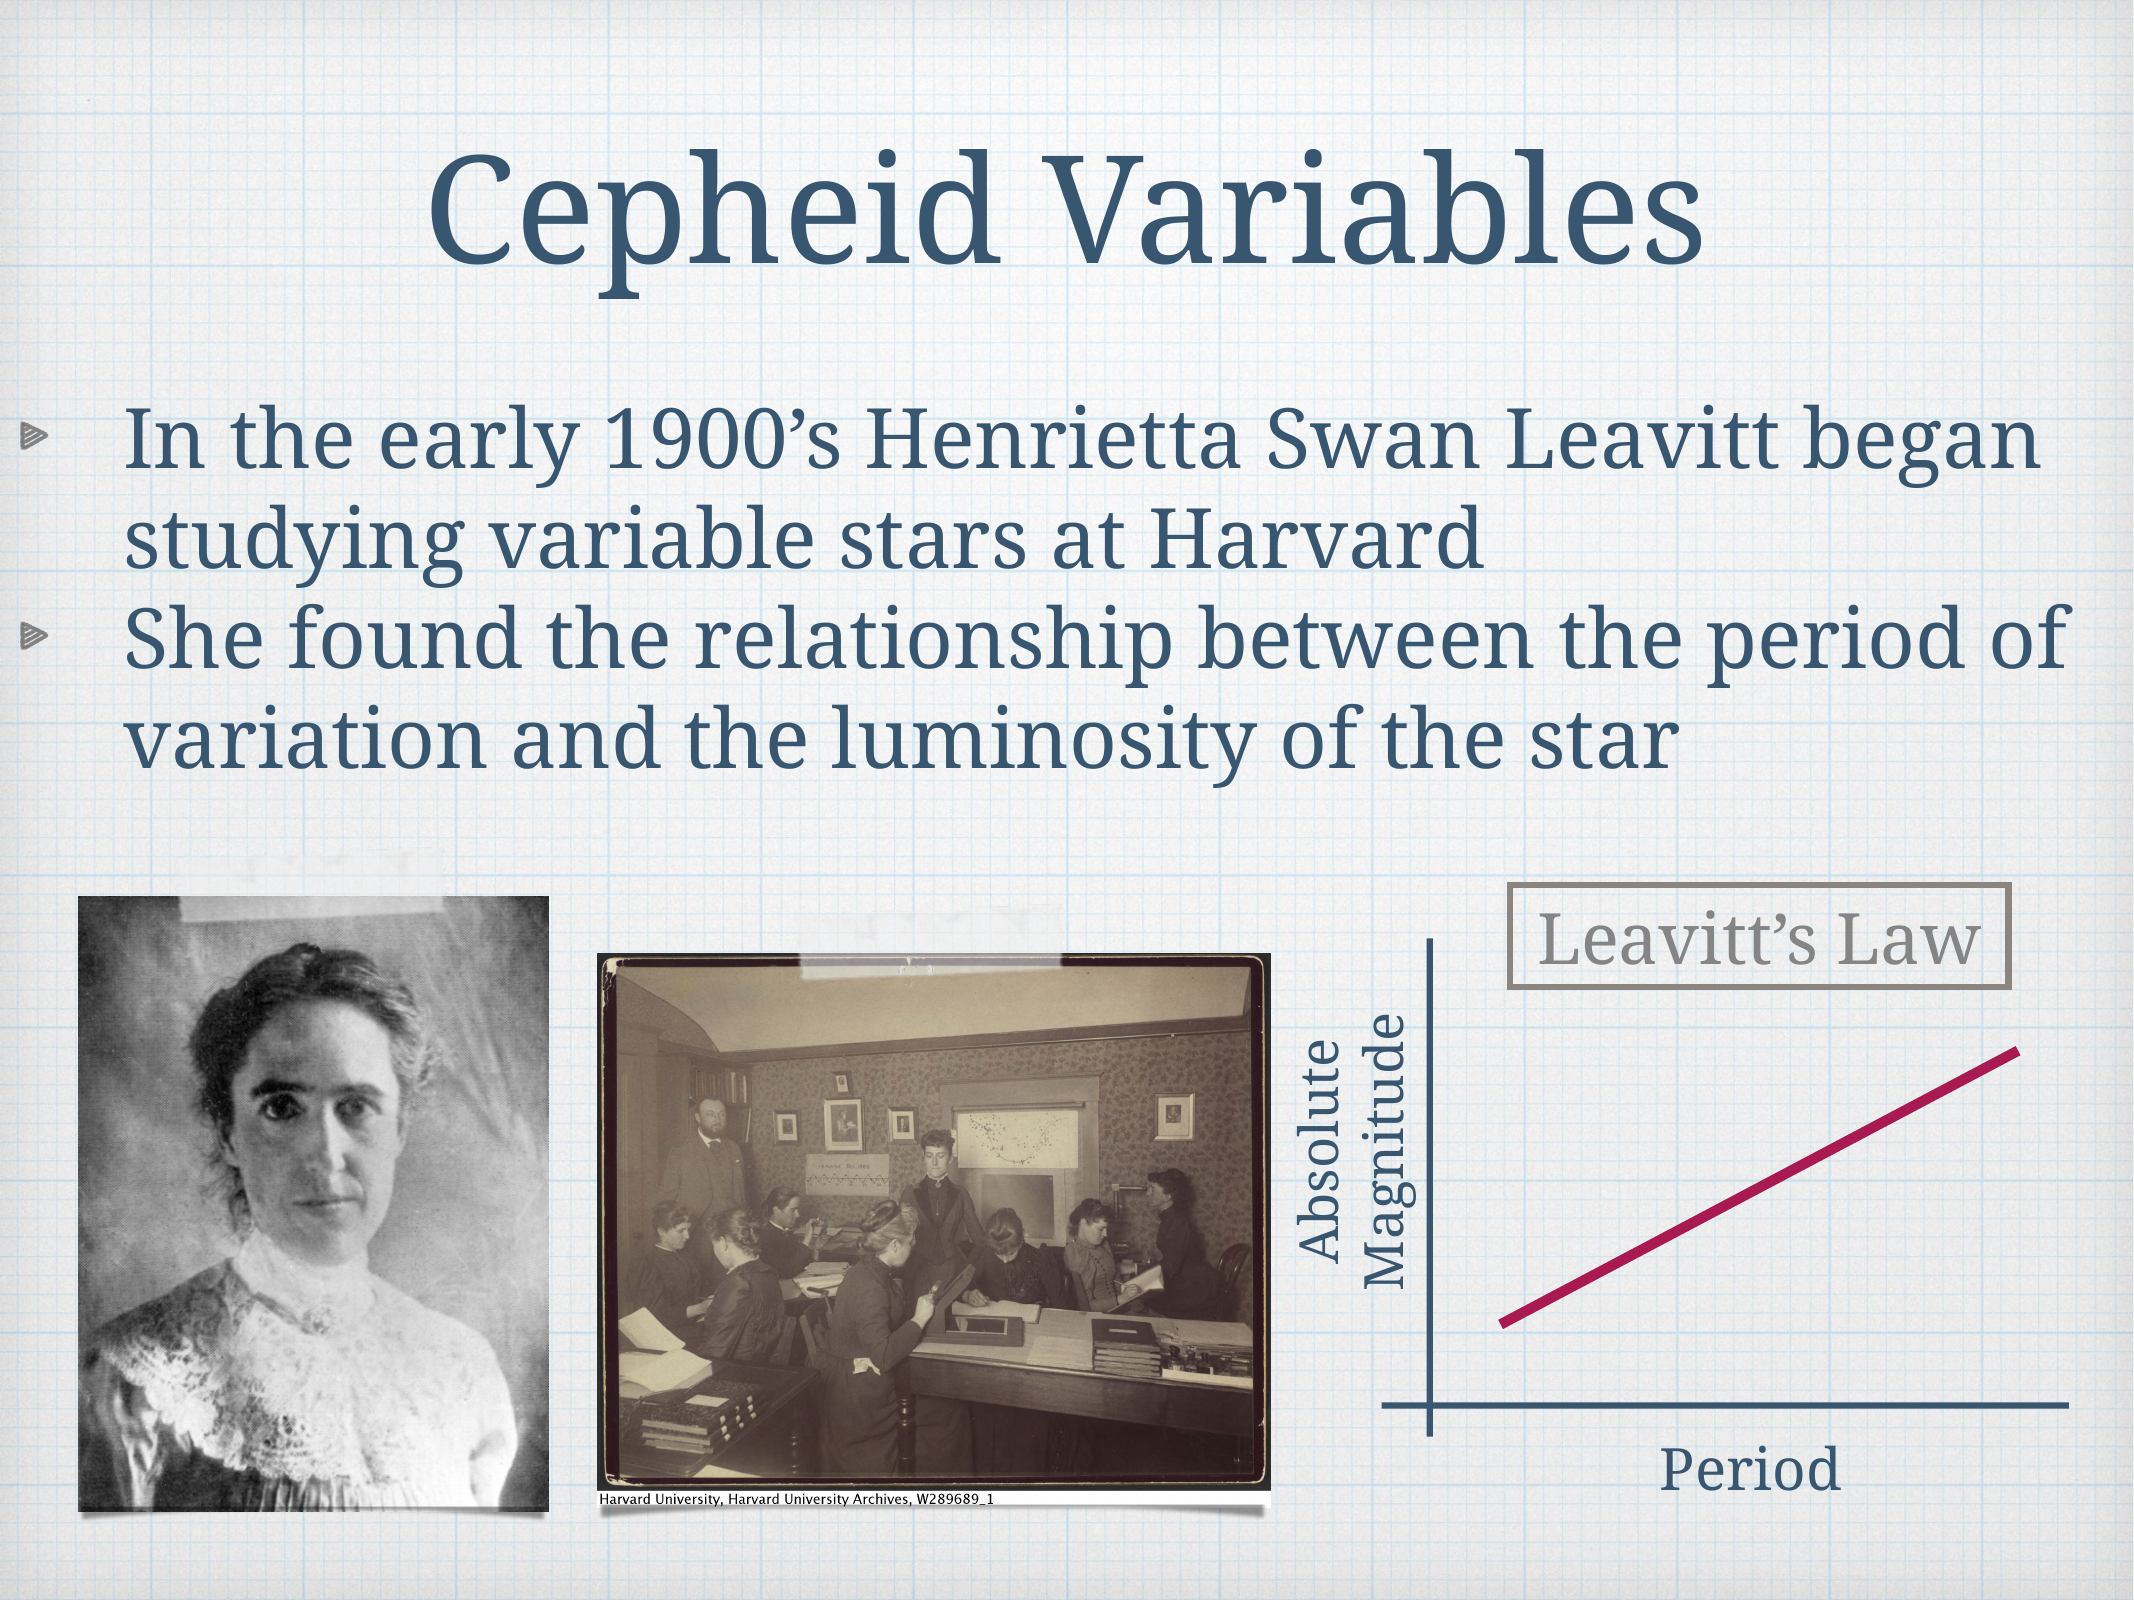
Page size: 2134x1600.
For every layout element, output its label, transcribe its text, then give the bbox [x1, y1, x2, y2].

text_box In the early 1900’s Henrietta Swan Leavitt began studying variable stars at Harvard She found the relationship between the period of variation and the luminosity of the star [10, 304, 2123, 866]
text_box Leavitt’s Law [1510, 885, 2009, 987]
text_box Cepheid Variables [208, 4, 1925, 304]
text_box Period [1651, 1381, 1867, 1553]
picture [0, 0, 2134, 1600]
text_box Absolute Magnitude [1273, 968, 1475, 1335]
